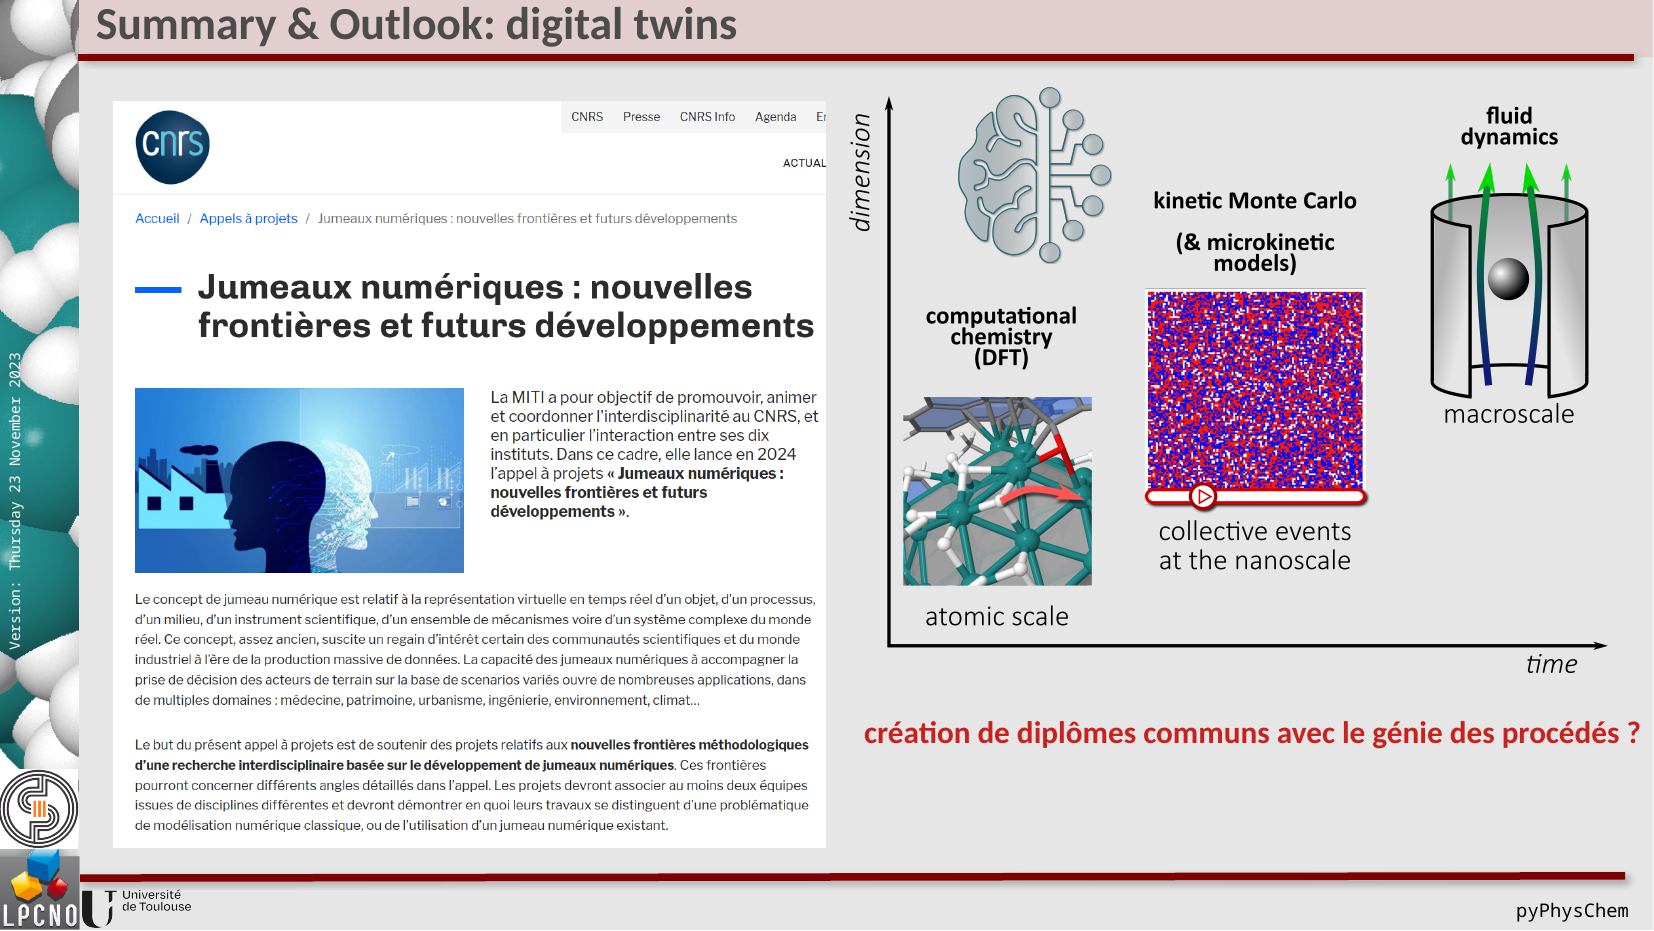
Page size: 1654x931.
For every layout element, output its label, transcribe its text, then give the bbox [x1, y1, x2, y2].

picture [0, 0, 80, 930]
picture [849, 83, 1608, 673]
text_box création de diplômes communs avec le génie des procédés ? [849, 712, 1654, 759]
picture [82, 889, 191, 928]
title Summary & Outlook: digital twins [78, 0, 1654, 58]
picture [113, 101, 826, 848]
